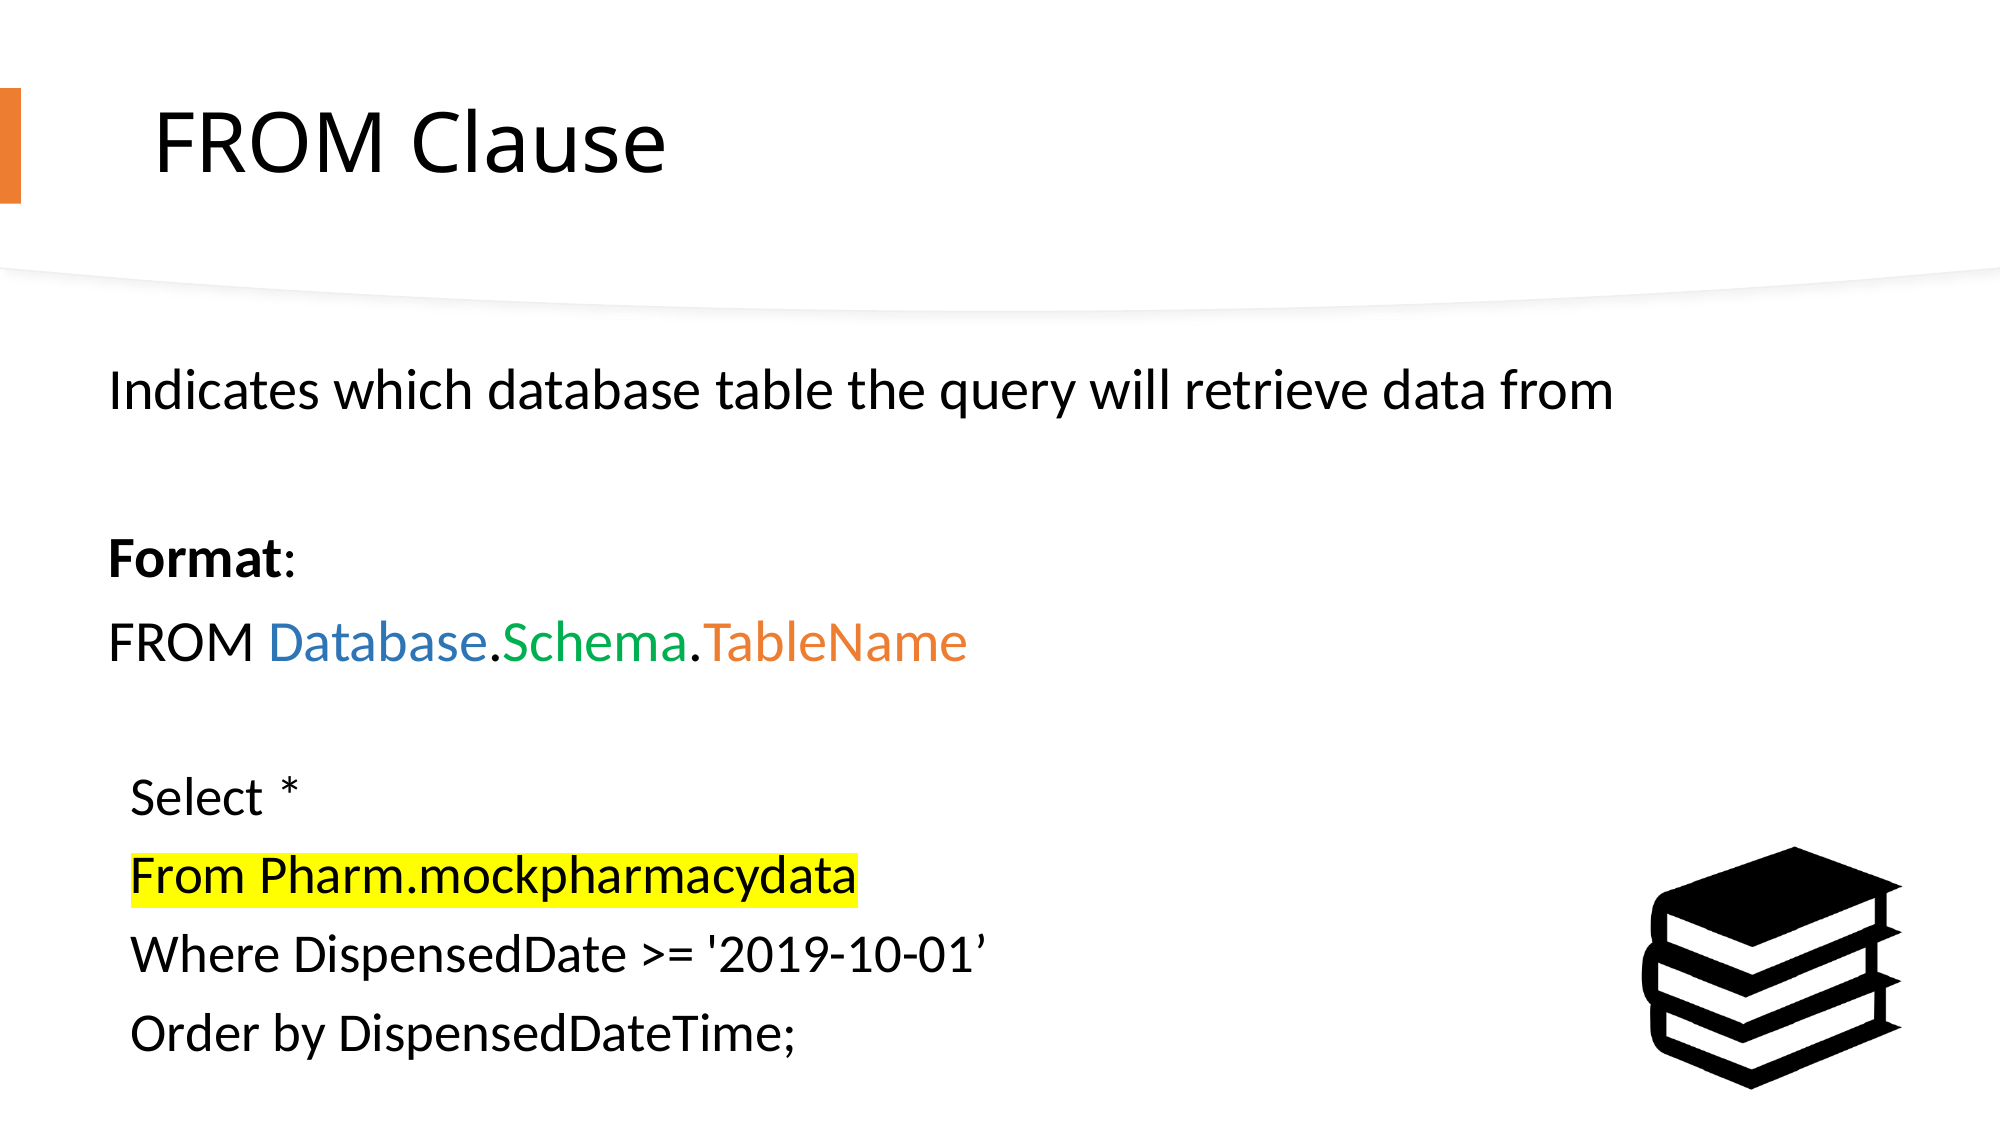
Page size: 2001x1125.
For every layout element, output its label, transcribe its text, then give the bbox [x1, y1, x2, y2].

list Indicates which database table the query will retrieve data from Format: FROM Database.Schema.TableName [93, 351, 1819, 1056]
text_box [0, 88, 21, 204]
picture [1575, 787, 1967, 1116]
title FROM Clause [137, 41, 1863, 251]
text_box Select * From Pharm.mockpharmacydata Where DispensedDate >= '2019-10-01’ Order by DispensedDateTime; [115, 760, 1841, 1074]
